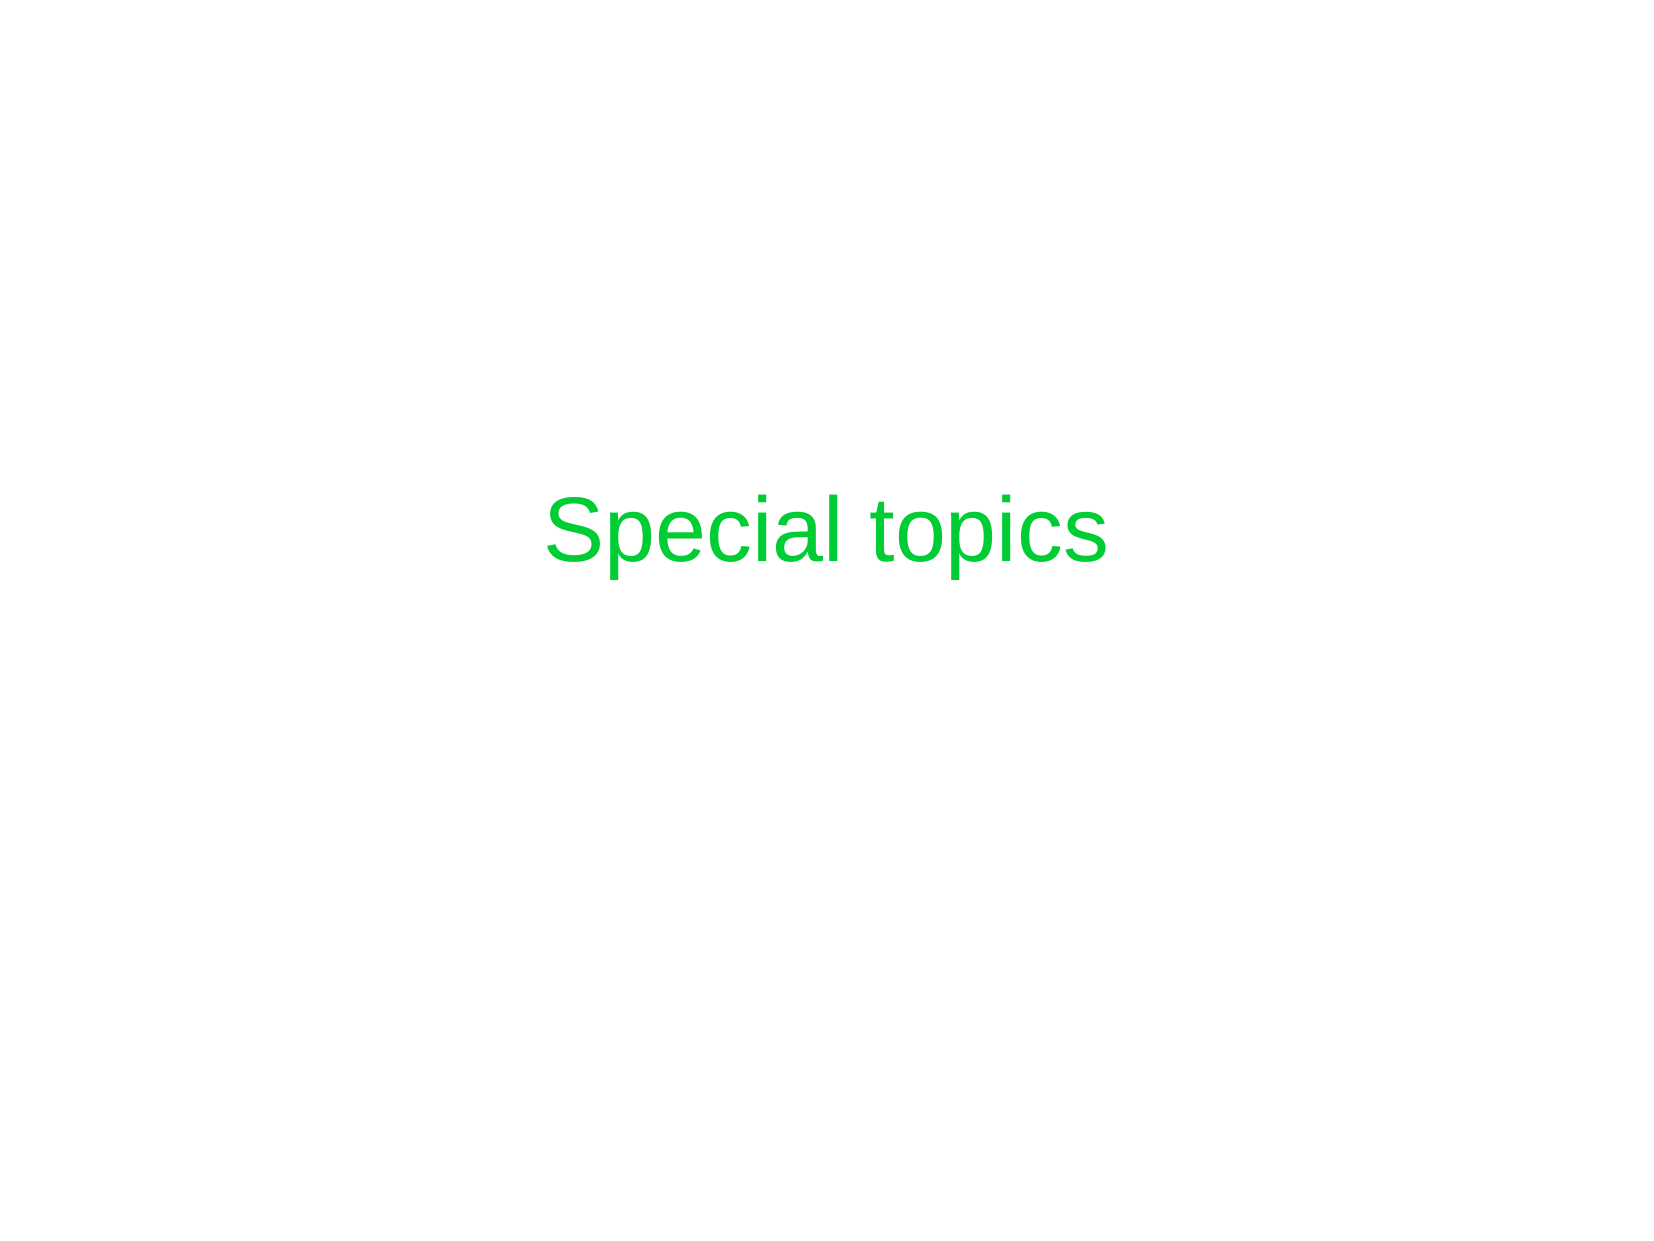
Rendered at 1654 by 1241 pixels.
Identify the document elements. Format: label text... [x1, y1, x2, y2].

subtitle Special topics [82, 49, 1571, 1010]
